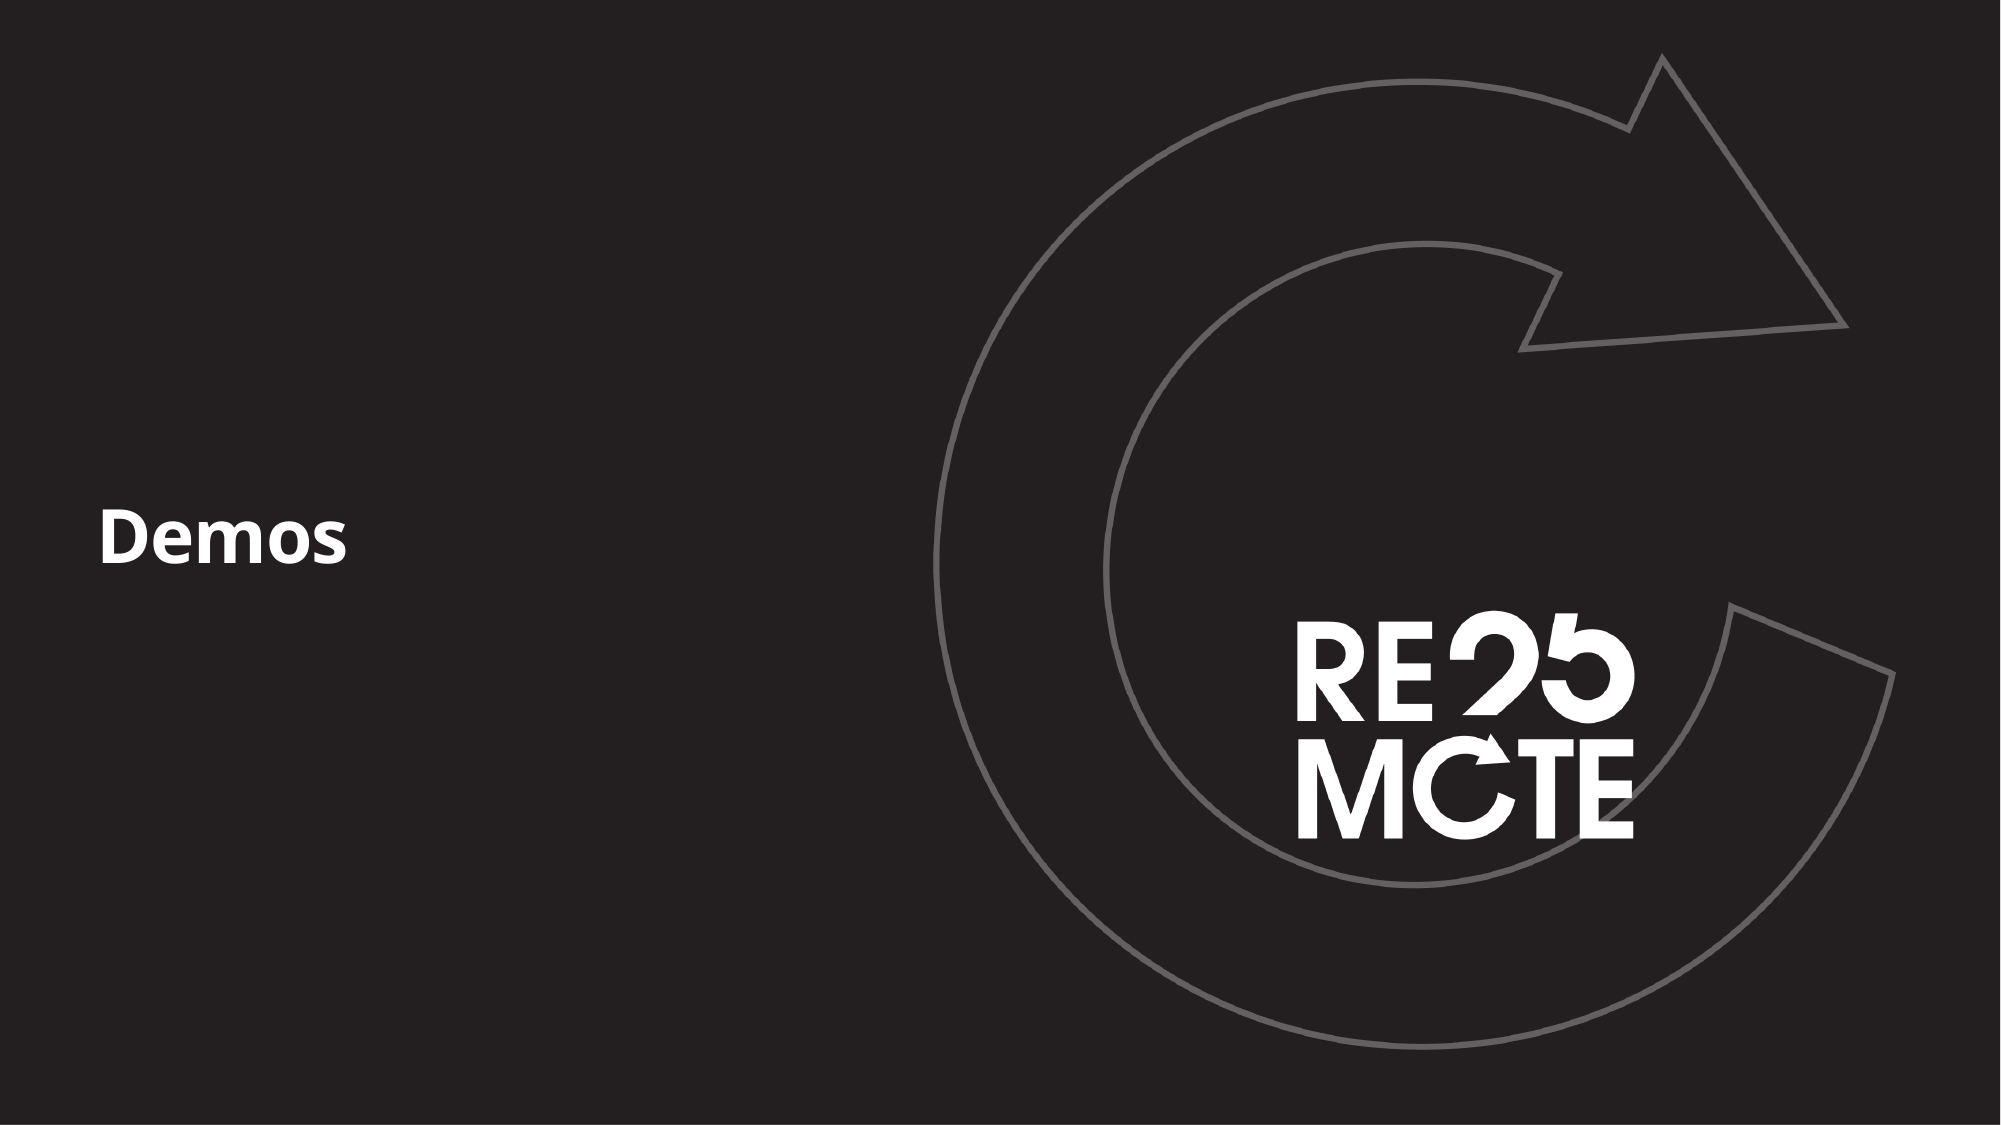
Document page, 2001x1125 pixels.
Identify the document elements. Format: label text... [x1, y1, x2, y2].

title Demos [96, 498, 1597, 580]
